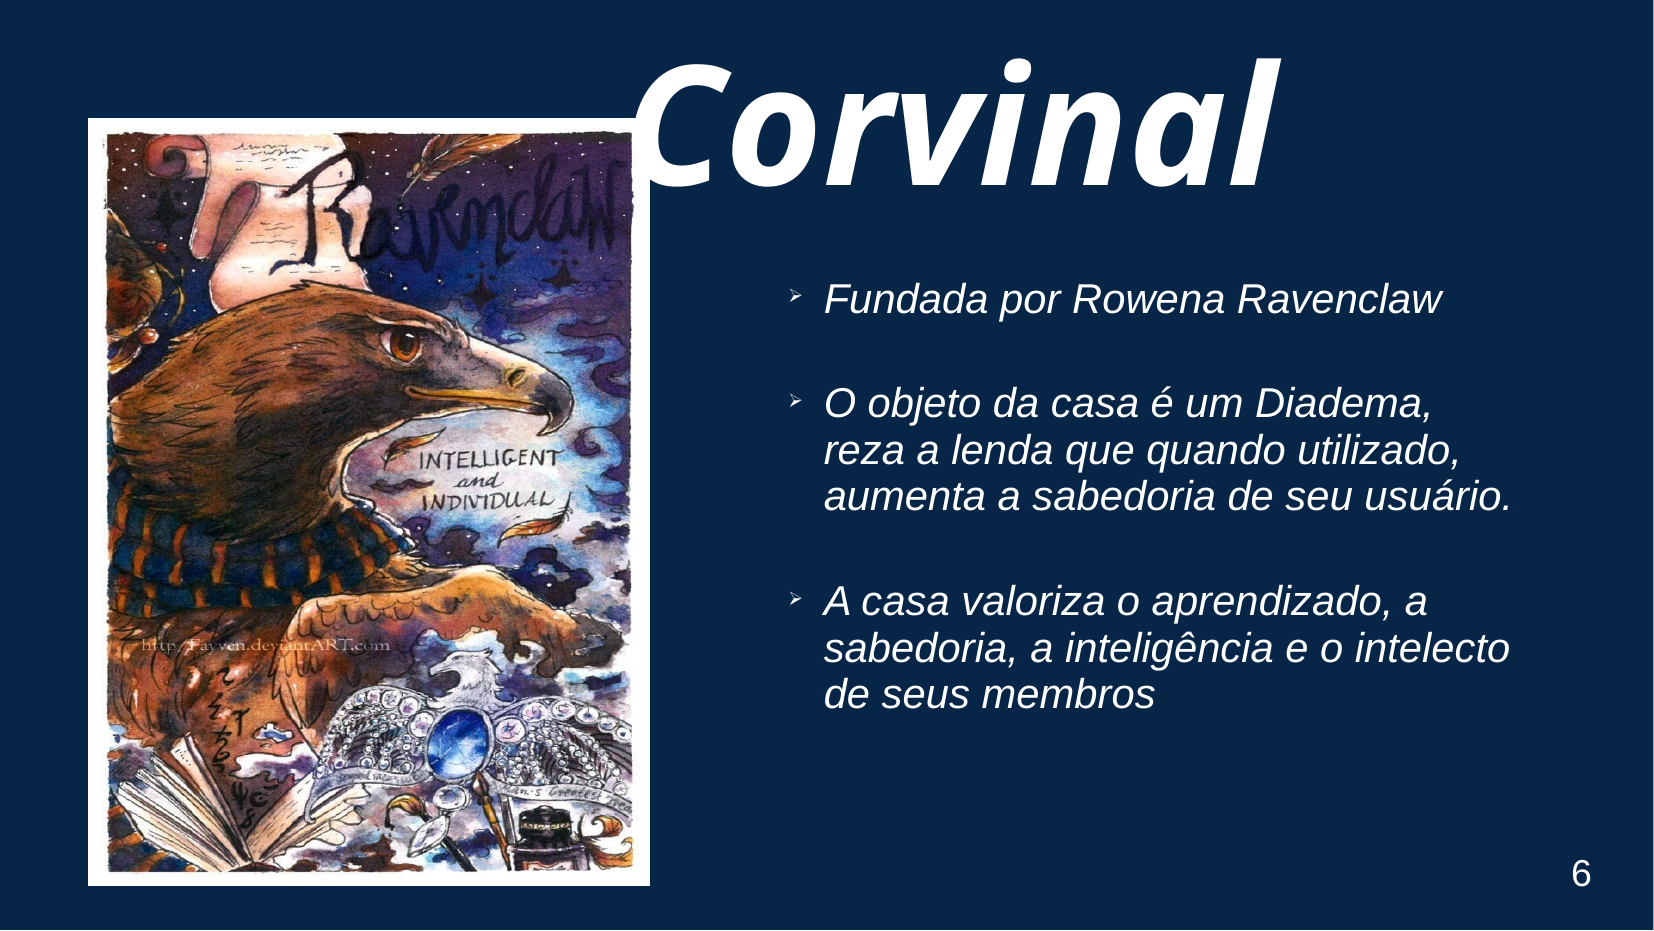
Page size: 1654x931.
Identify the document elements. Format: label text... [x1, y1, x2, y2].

text_box <número> [1556, 845, 1654, 916]
title Corvinal [206, 0, 1654, 266]
text_box Fundada por Rowena Ravenclaw O objeto da casa é um Diadema, reza a lenda que quando utilizado, aumenta a sabedoria de seu usuário. A casa valoriza o aprendizado, a sabedoria, a inteligência e o intelecto de seus membros [773, 267, 1542, 725]
picture [88, 118, 650, 886]
